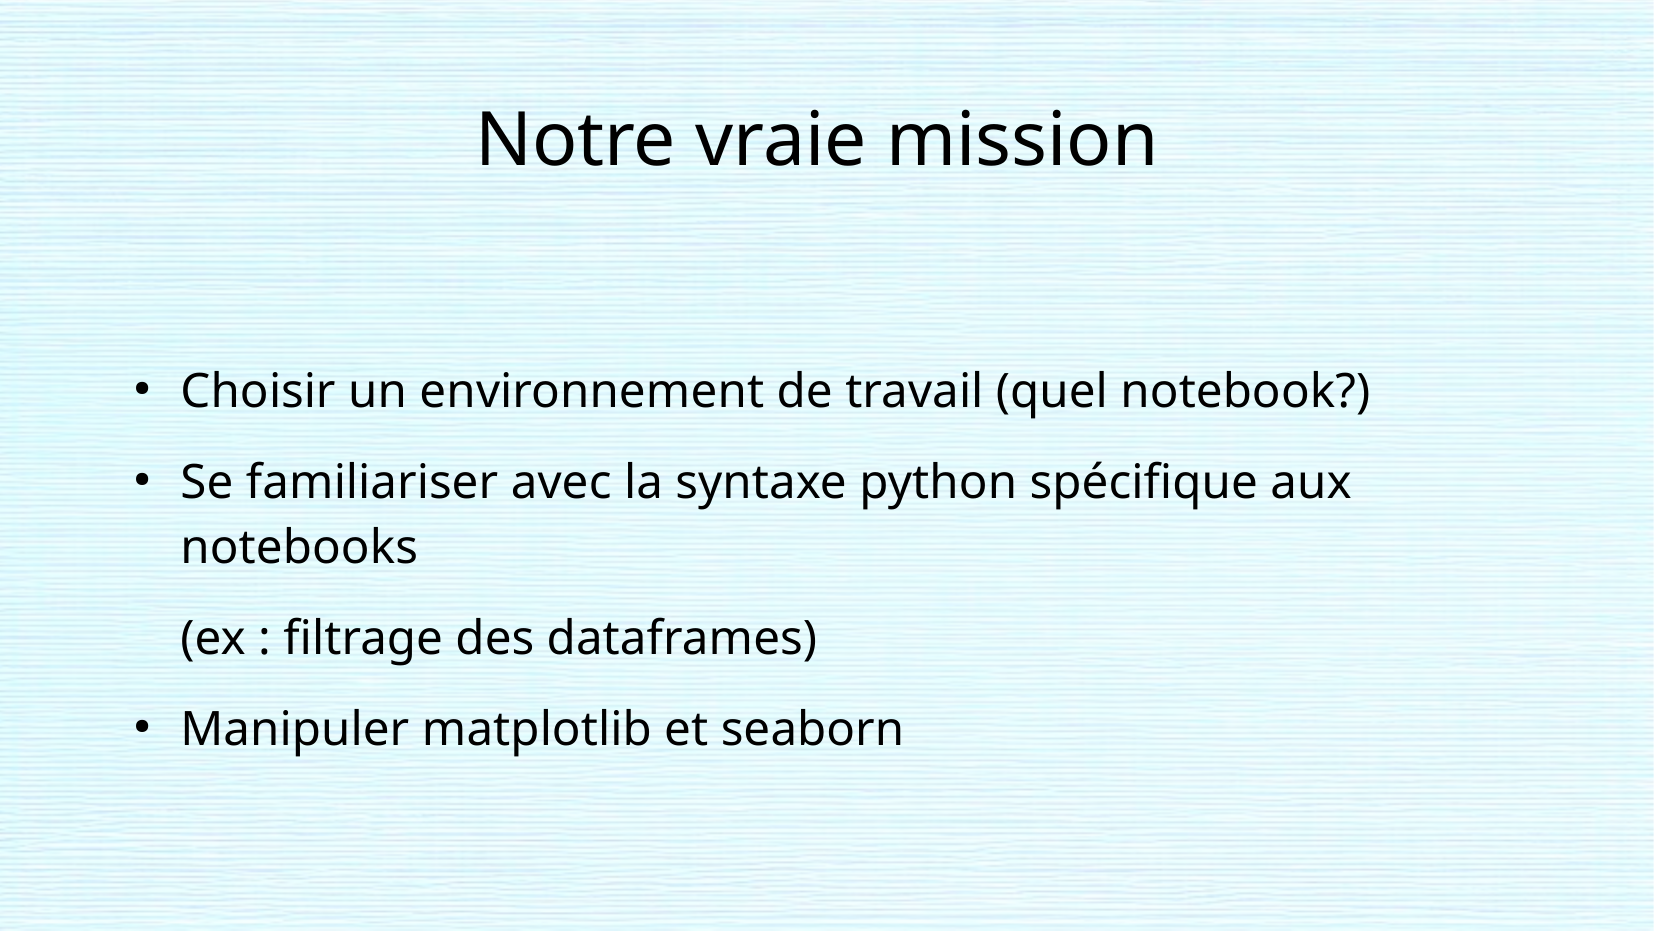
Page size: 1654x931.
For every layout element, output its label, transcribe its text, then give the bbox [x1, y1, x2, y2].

list Choisir un environnement de travail (quel notebook?) Se familiariser avec la syntaxe python spécifique aux notebooks (ex : filtrage des dataframes) Manipuler matplotlib et seaborn [118, 265, 1506, 768]
title Notre vraie mission [82, 59, 1571, 215]
